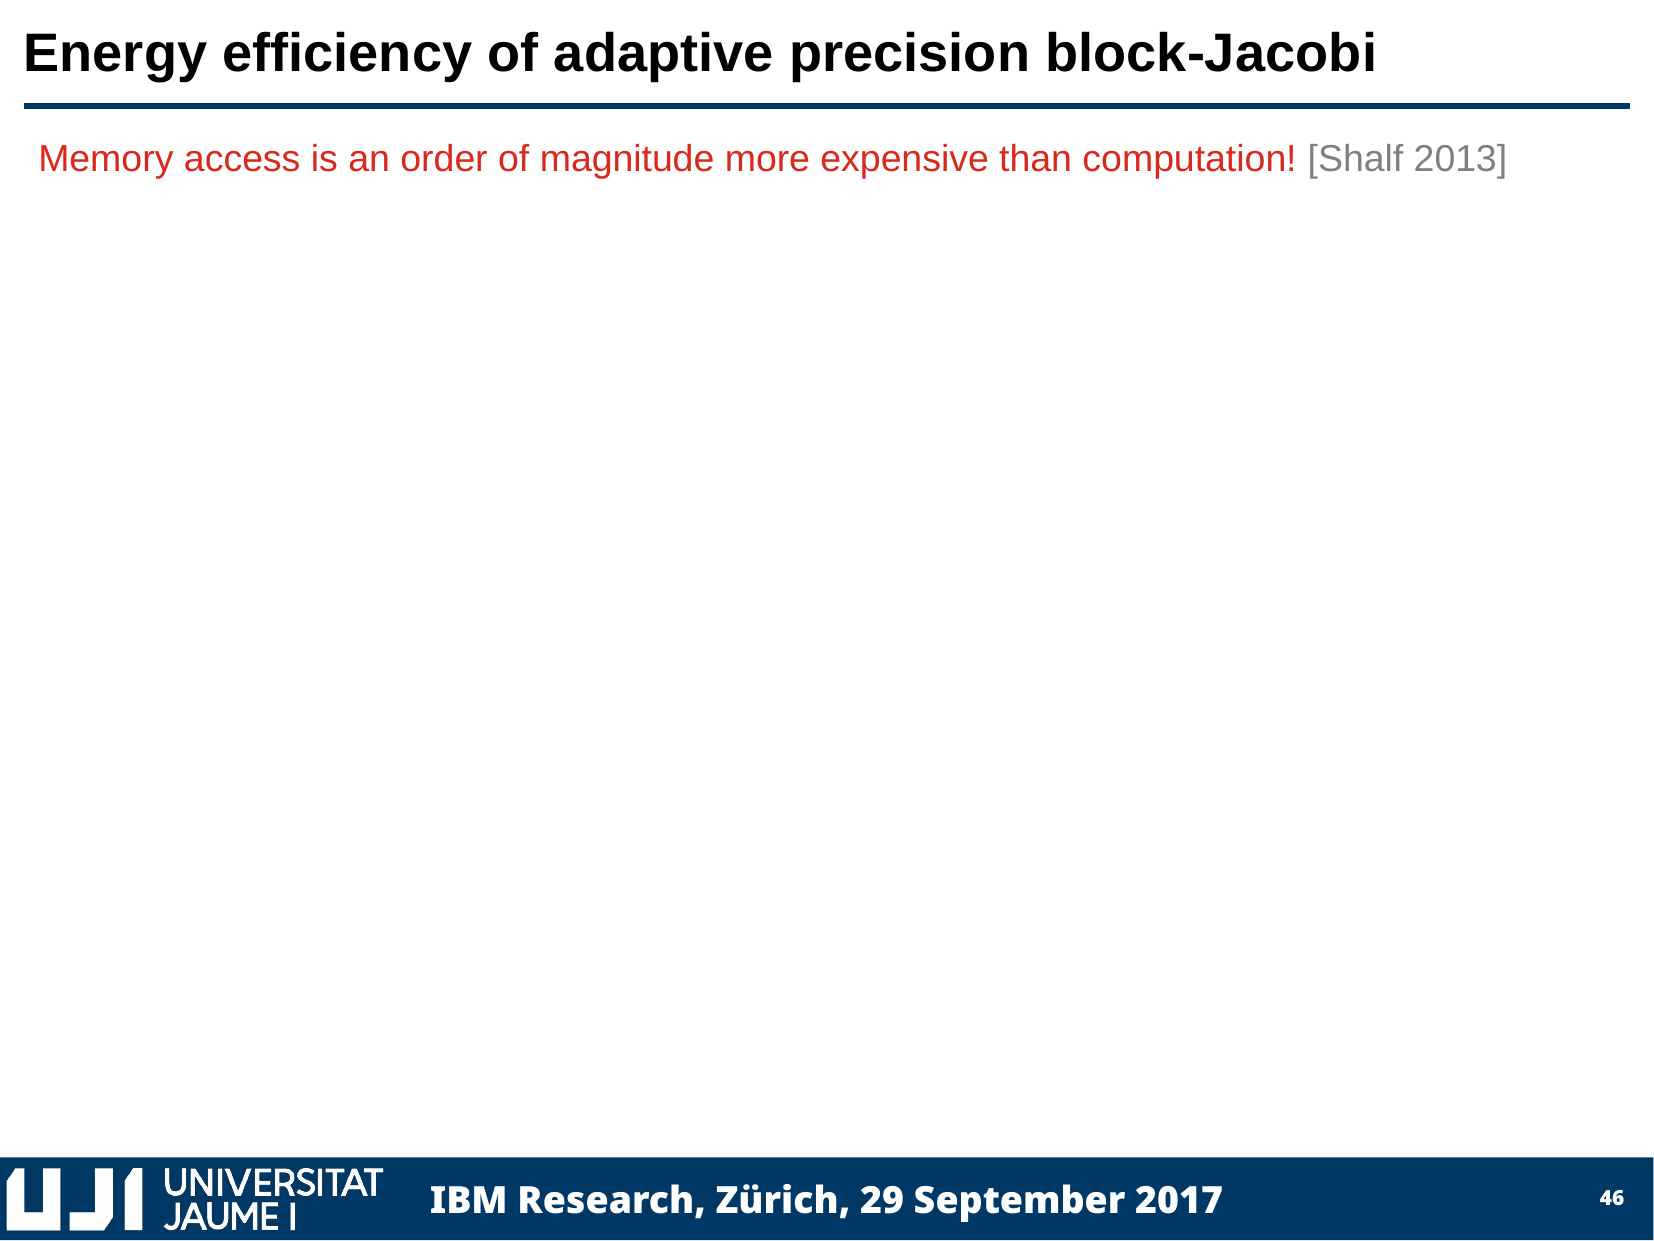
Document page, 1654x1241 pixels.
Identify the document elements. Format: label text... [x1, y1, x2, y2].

picture [0, 1158, 390, 1241]
title Energy efficiency of adaptive precision block-Jacobi [23, 0, 1630, 107]
text_box Memory access is an order of magnitude more expensive than computation! [Shalf 2013] [23, 129, 1595, 211]
